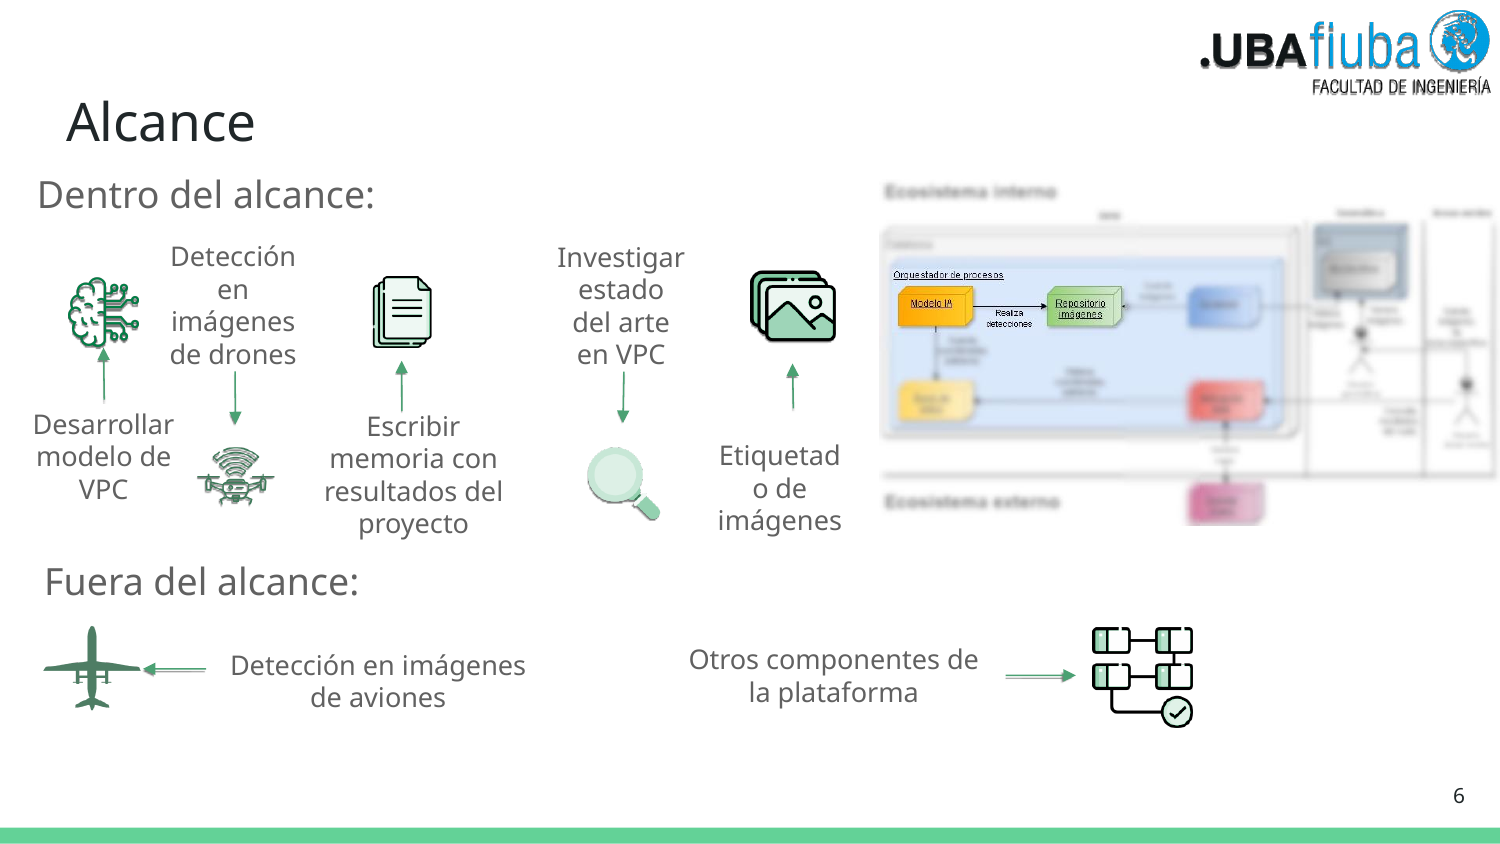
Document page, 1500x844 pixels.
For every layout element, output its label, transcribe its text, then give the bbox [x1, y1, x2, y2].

picture [1092, 627, 1193, 728]
text_box Detección en imágenes de drones [142, 224, 324, 385]
slide_number <number> [1389, 764, 1480, 830]
picture [185, 425, 286, 526]
picture [42, 618, 143, 719]
picture [750, 262, 836, 349]
text_box Detección en imágenes de aviones [206, 633, 551, 729]
text_box Escribir memoria con resultados del proyecto [292, 394, 535, 543]
picture [366, 276, 438, 348]
text_box Fuera del alcance: [29, 543, 650, 619]
text_box Etiquetado de imágenes [700, 423, 859, 551]
title Alcance [51, 72, 1449, 167]
text_box Desarrollar modelo de VPC [13, 392, 194, 520]
picture [68, 276, 139, 348]
picture [1192, 0, 1500, 103]
text_box Otros componentes de la plataforma [661, 627, 1006, 723]
picture [879, 172, 1500, 526]
text_box Dentro del alcance: [21, 156, 643, 232]
text_box Investigar estado del arte en VPC [541, 225, 701, 386]
picture [585, 445, 662, 521]
